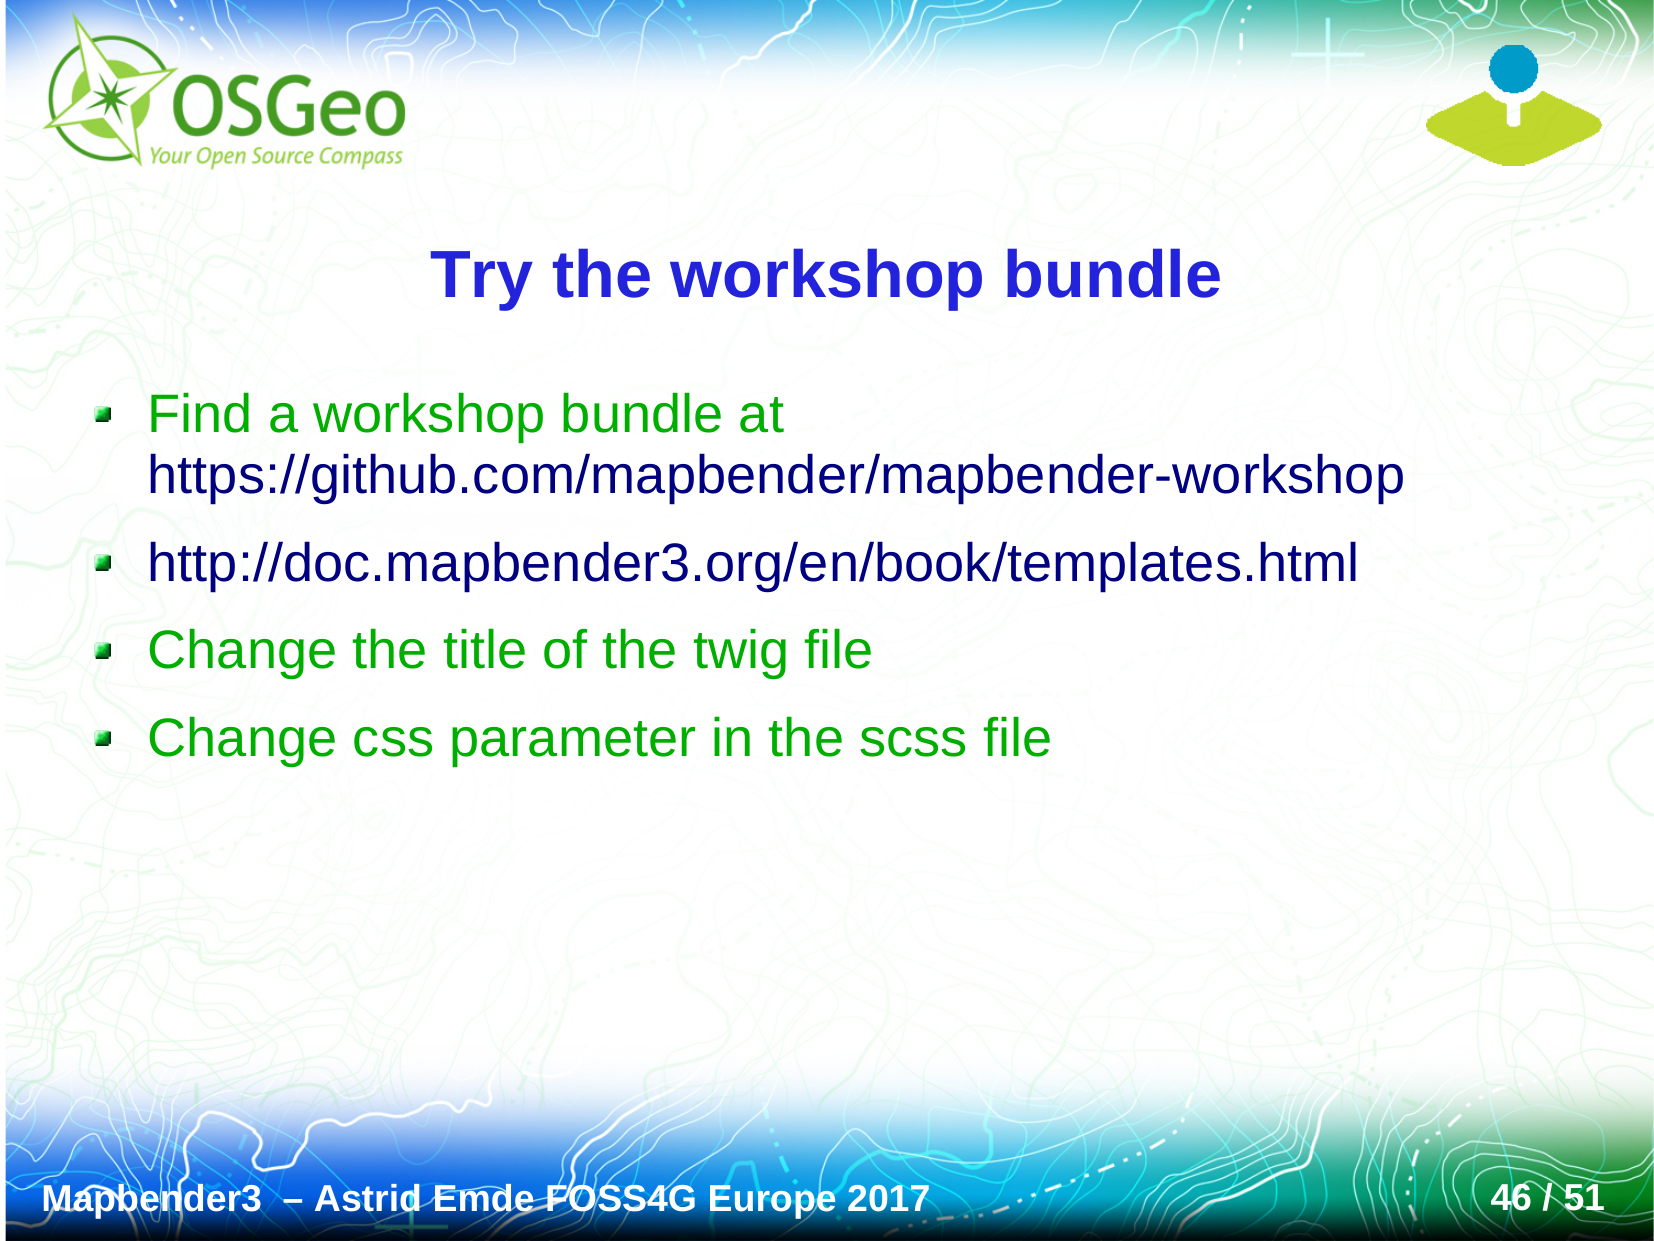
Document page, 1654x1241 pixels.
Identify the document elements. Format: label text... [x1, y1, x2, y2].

title Try the workshop bundle [82, 200, 1571, 349]
picture [5, 0, 1654, 1241]
list Find a workshop bundle at https://github.com/mapbender/mapbender-workshop http://doc.mapbender3.org/en/book/templates.html Change the title of the twig file Change css parameter in the scss file [76, 383, 1565, 1203]
